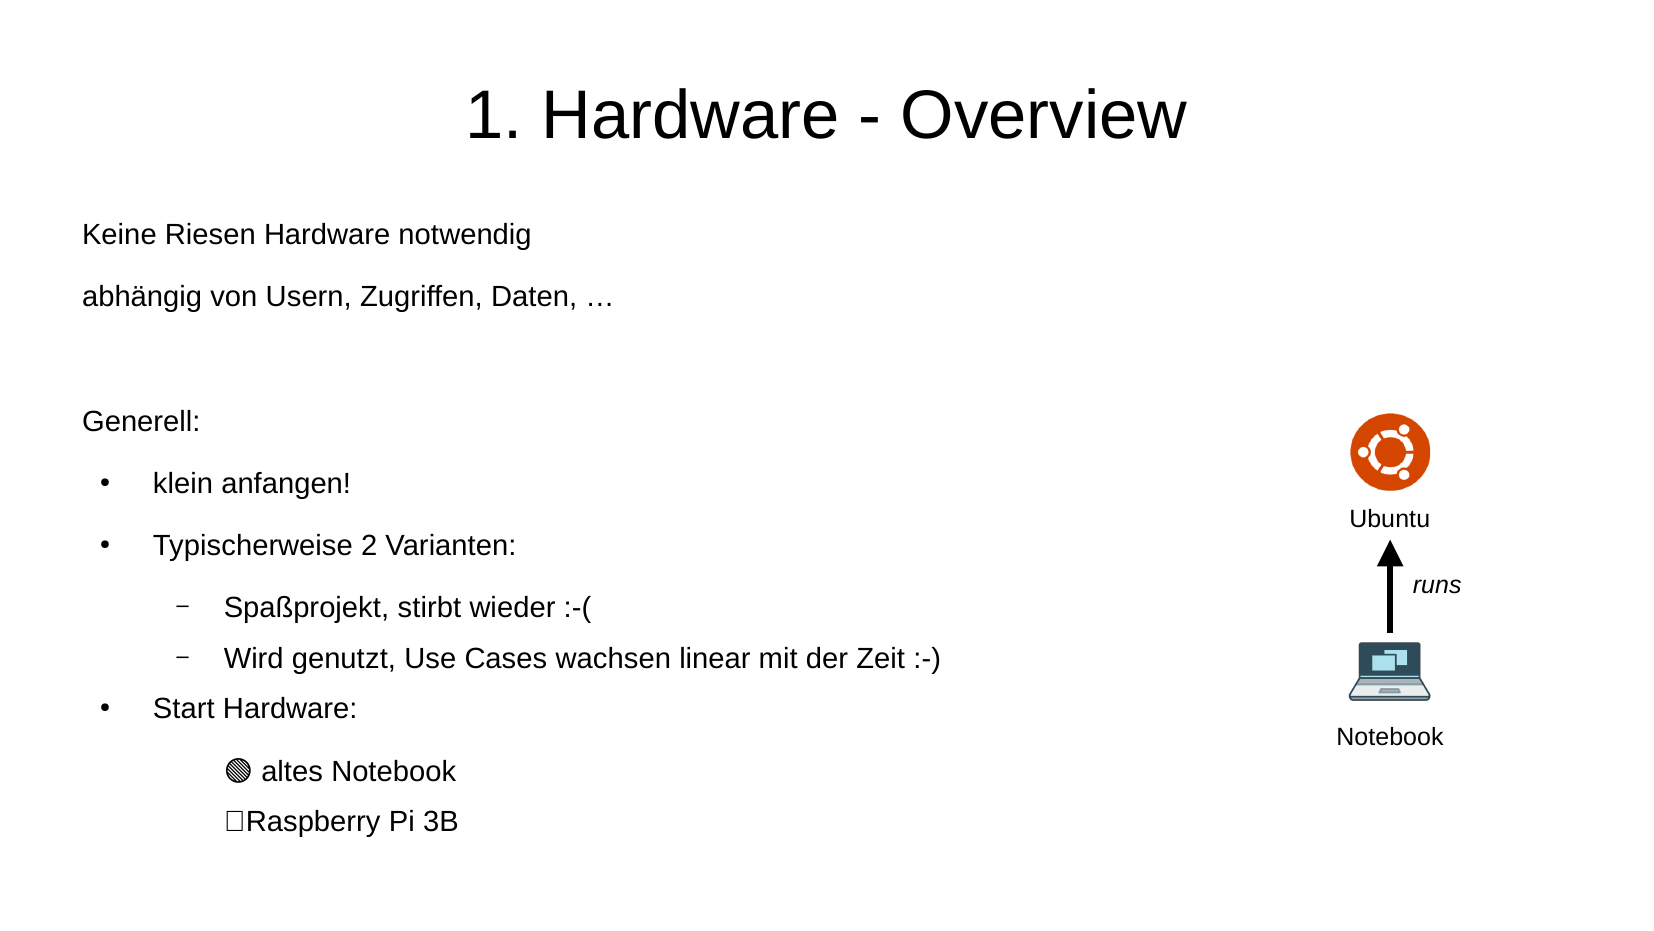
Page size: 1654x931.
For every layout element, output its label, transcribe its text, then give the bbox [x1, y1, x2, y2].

text_box Ubuntu [1334, 497, 1445, 541]
picture [1345, 627, 1434, 715]
picture [1350, 413, 1431, 492]
list Keine Riesen Hardware notwendig abhängig von Usern, Zugriffen, Daten, … Generell: klein anfangen! Typischerweise 2 Varianten: Spaßprojekt, stirbt wieder :-( Wird genutzt, Use Cases wachsen linear mit der Zeit :-) Start Hardware: 🟢 altes Notebook 🔴Raspberry Pi 3B [82, 217, 1571, 886]
text_box Notebook [1321, 715, 1459, 759]
text_box runs [1398, 563, 1477, 607]
title 1. Hardware - Overview [82, 37, 1571, 193]
